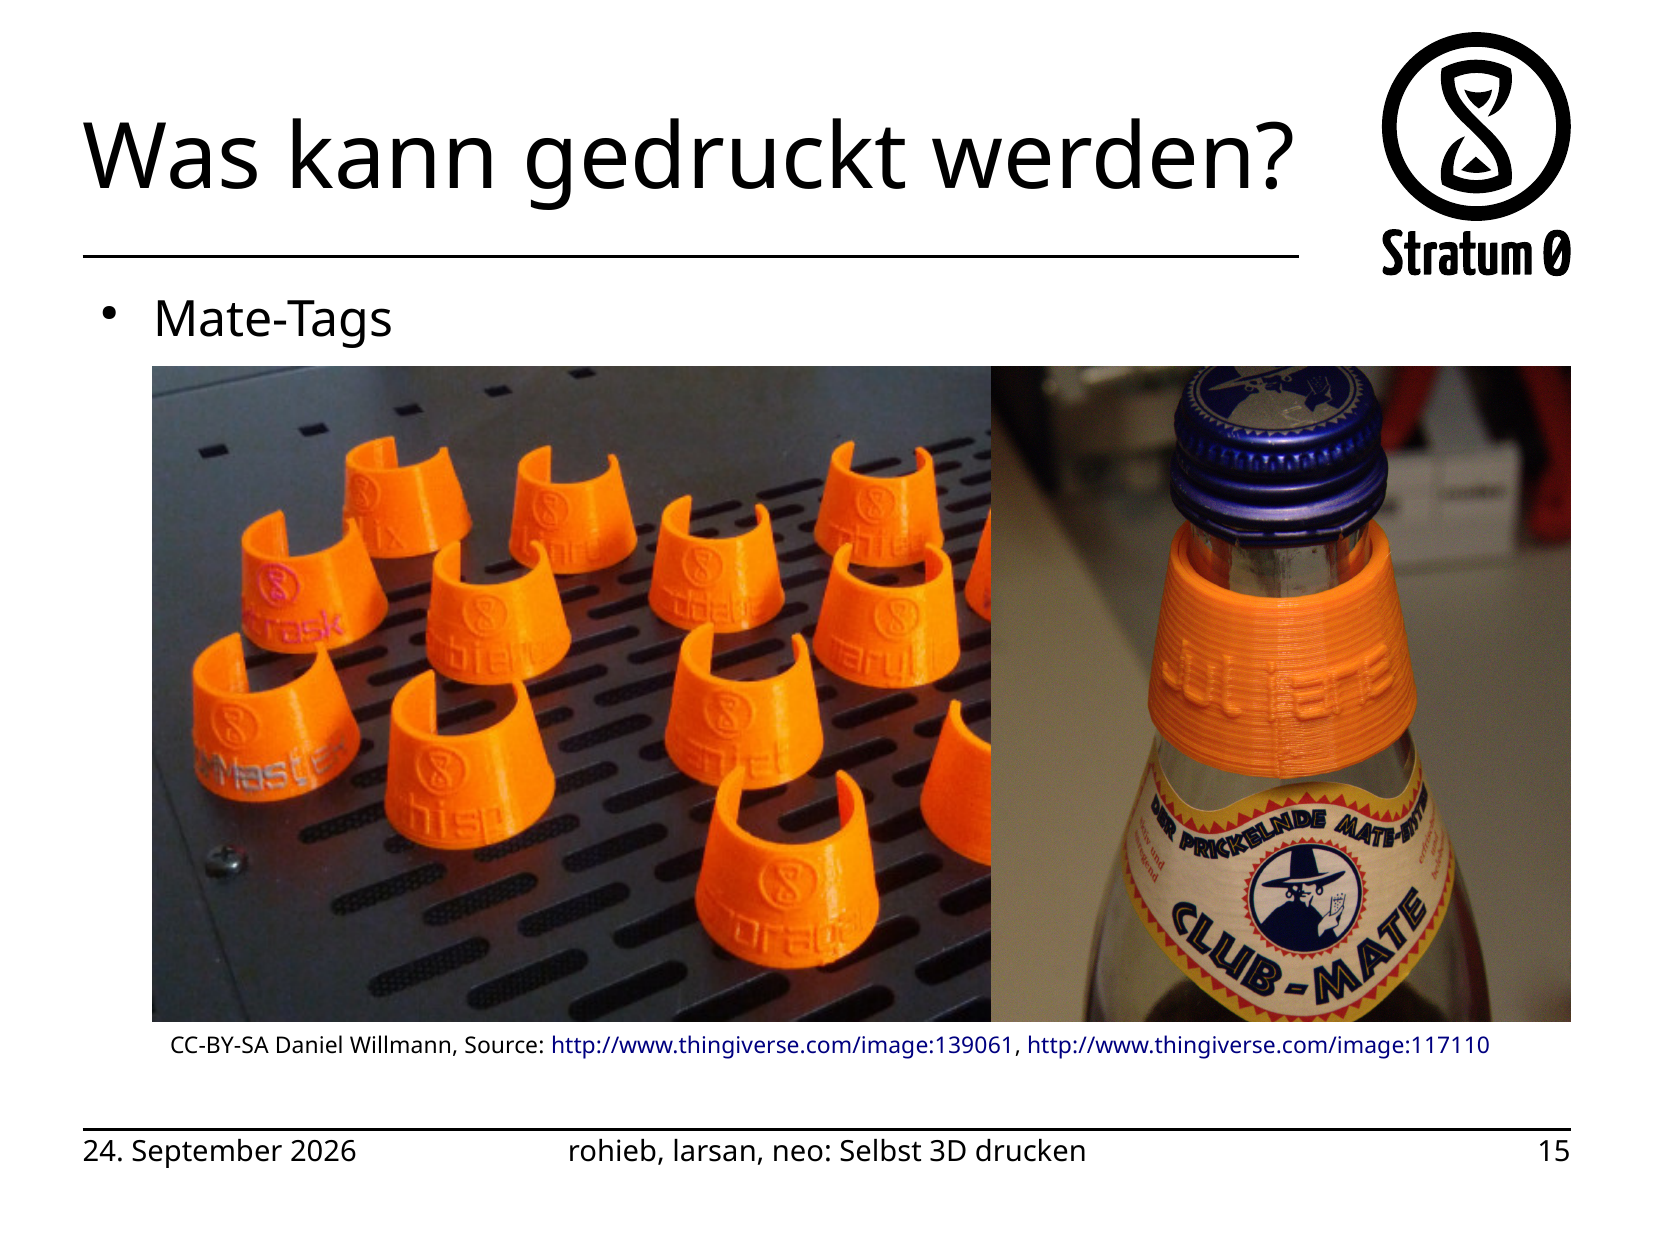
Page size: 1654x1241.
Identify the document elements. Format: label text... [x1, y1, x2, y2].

picture [152, 366, 1571, 1022]
list Mate-Tags [82, 290, 1538, 1010]
title Was kann gedruckt werden? [82, 49, 1300, 257]
text_box CC-BY-SA Daniel Willmann, Source: http://www.thingiverse.com/image:139061, http://www.thingiverse.com/image:117110 [155, 1022, 1093, 1063]
